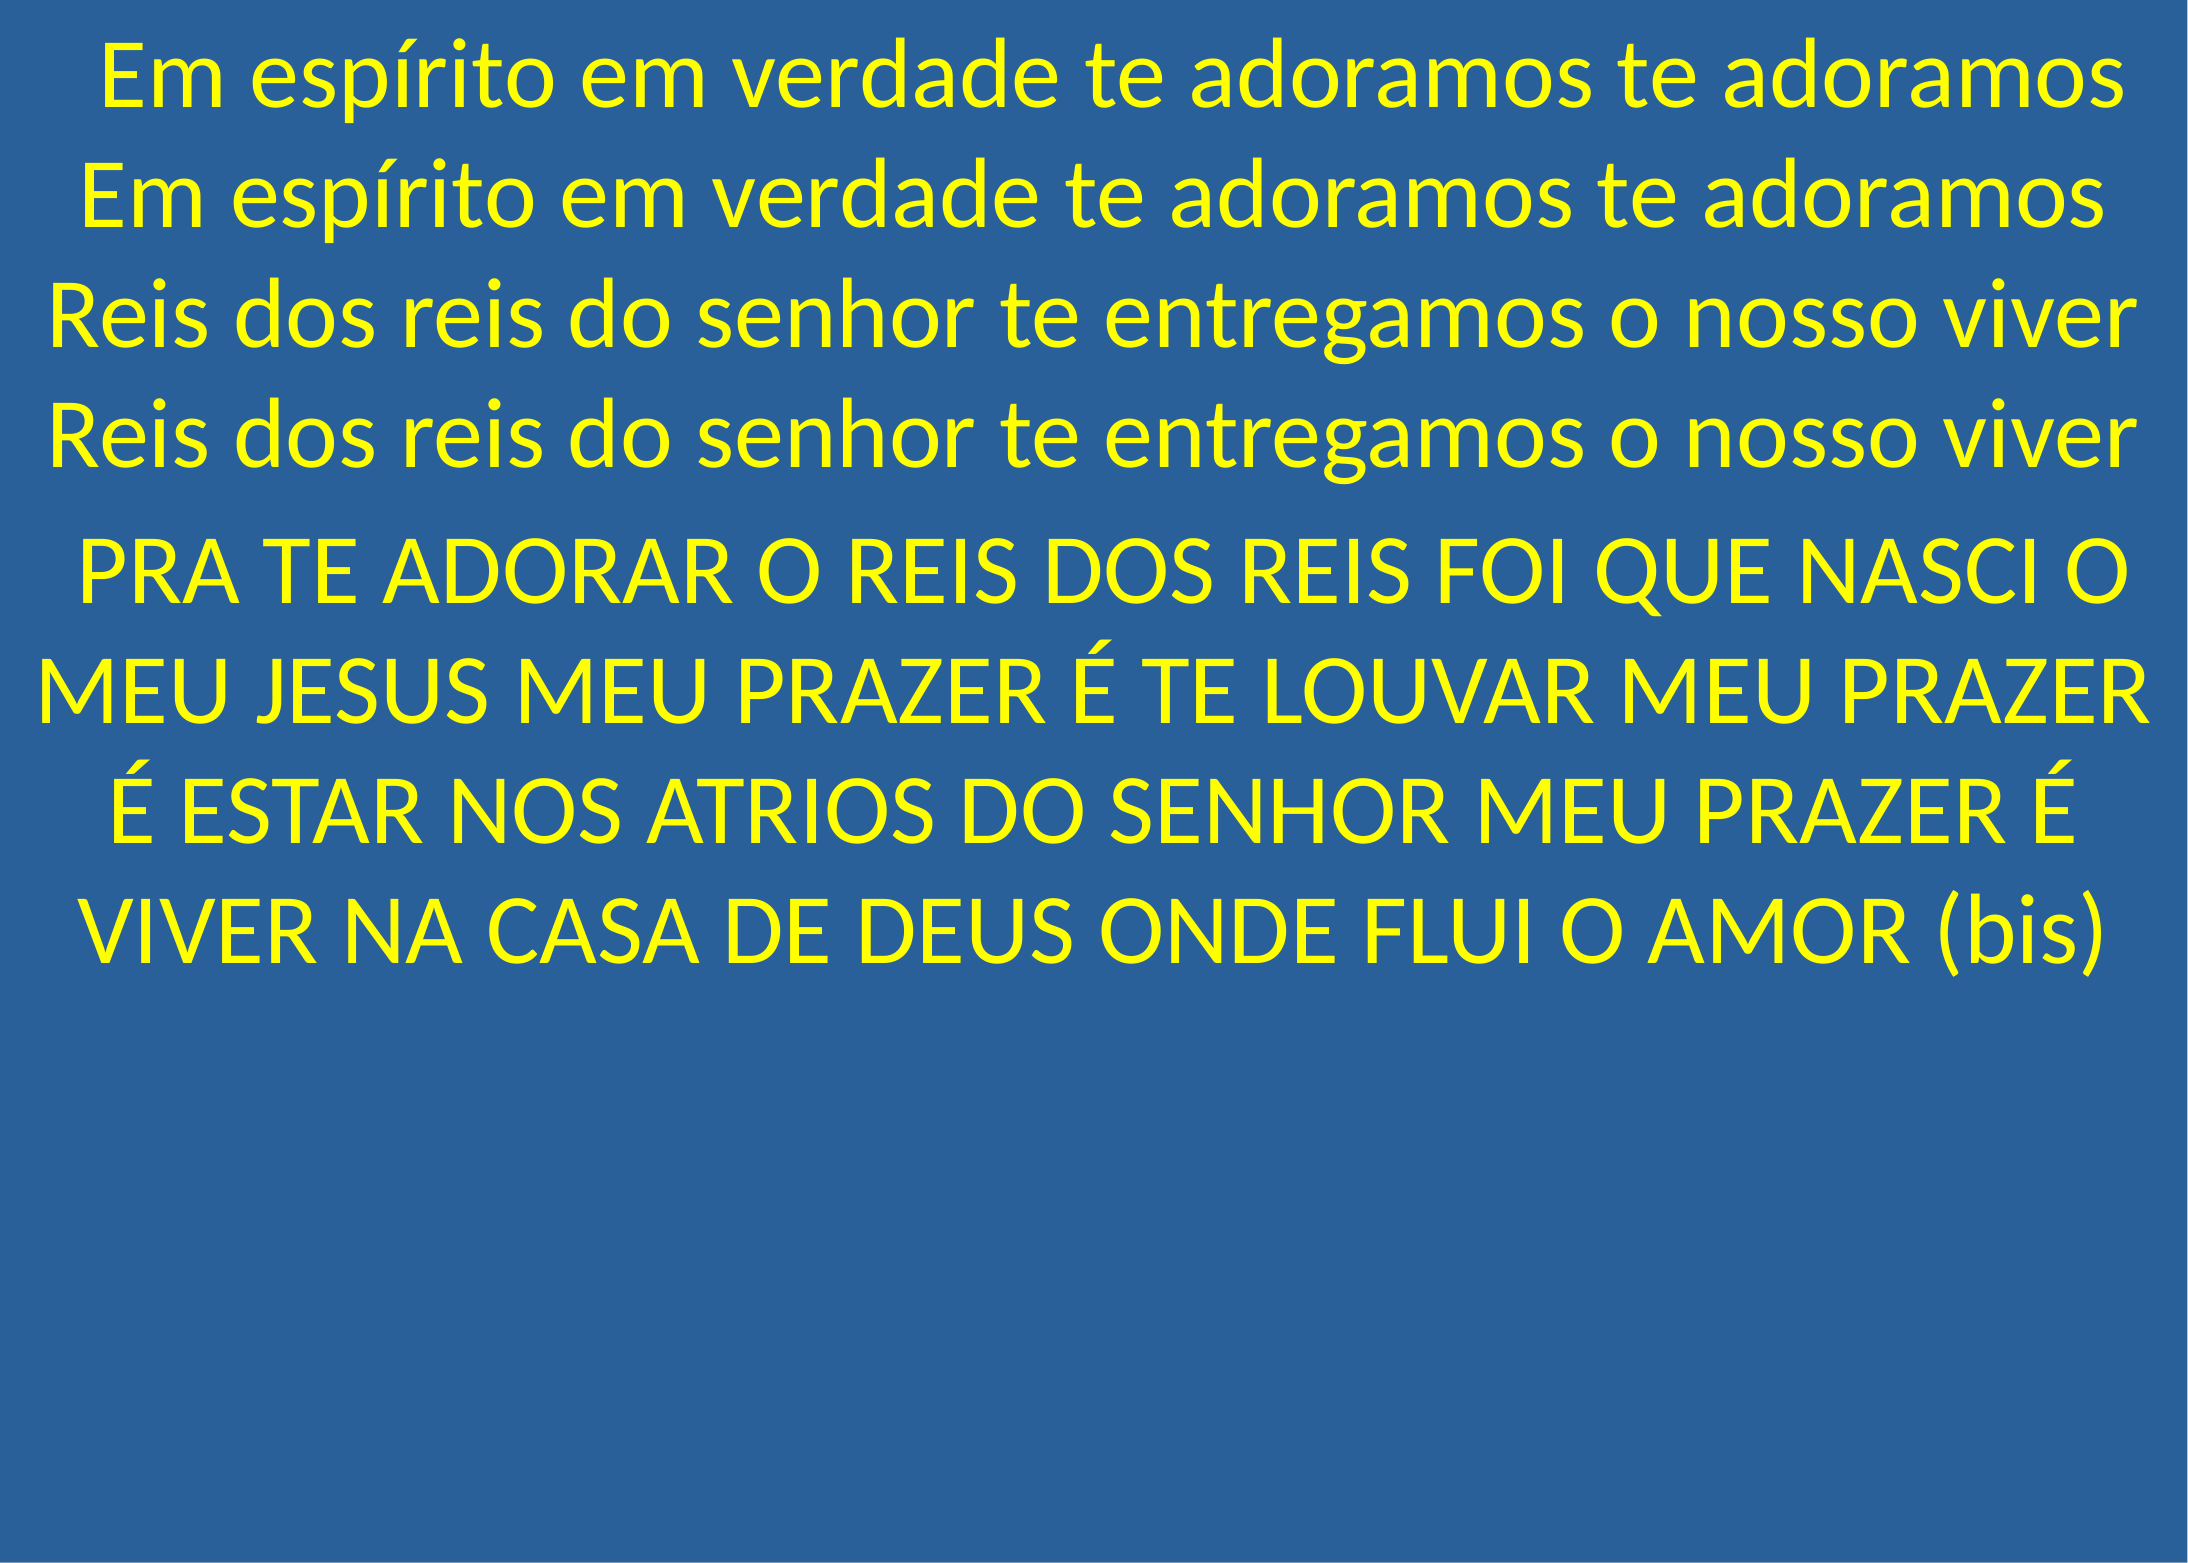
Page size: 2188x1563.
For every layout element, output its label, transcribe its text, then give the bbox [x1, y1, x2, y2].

subtitle Em espírito em verdade te adoramos te adoramos Em espírito em verdade te adoramos te adoramos Reis dos reis do senhor te entregamos o nosso viver Reis dos reis do senhor te entregamos o nosso viver PRA TE ADORAR O REIS DOS REIS FOI QUE NASCI O MEU JESUS MEU PRAZER É TE LOUVAR MEU PRAZER É ESTAR NOS ATRIOS DO SENHOR MEU PRAZER É VIVER NA CASA DE DEUS ONDE FLUI O AMOR (bis) [0, 0, 2188, 1563]
